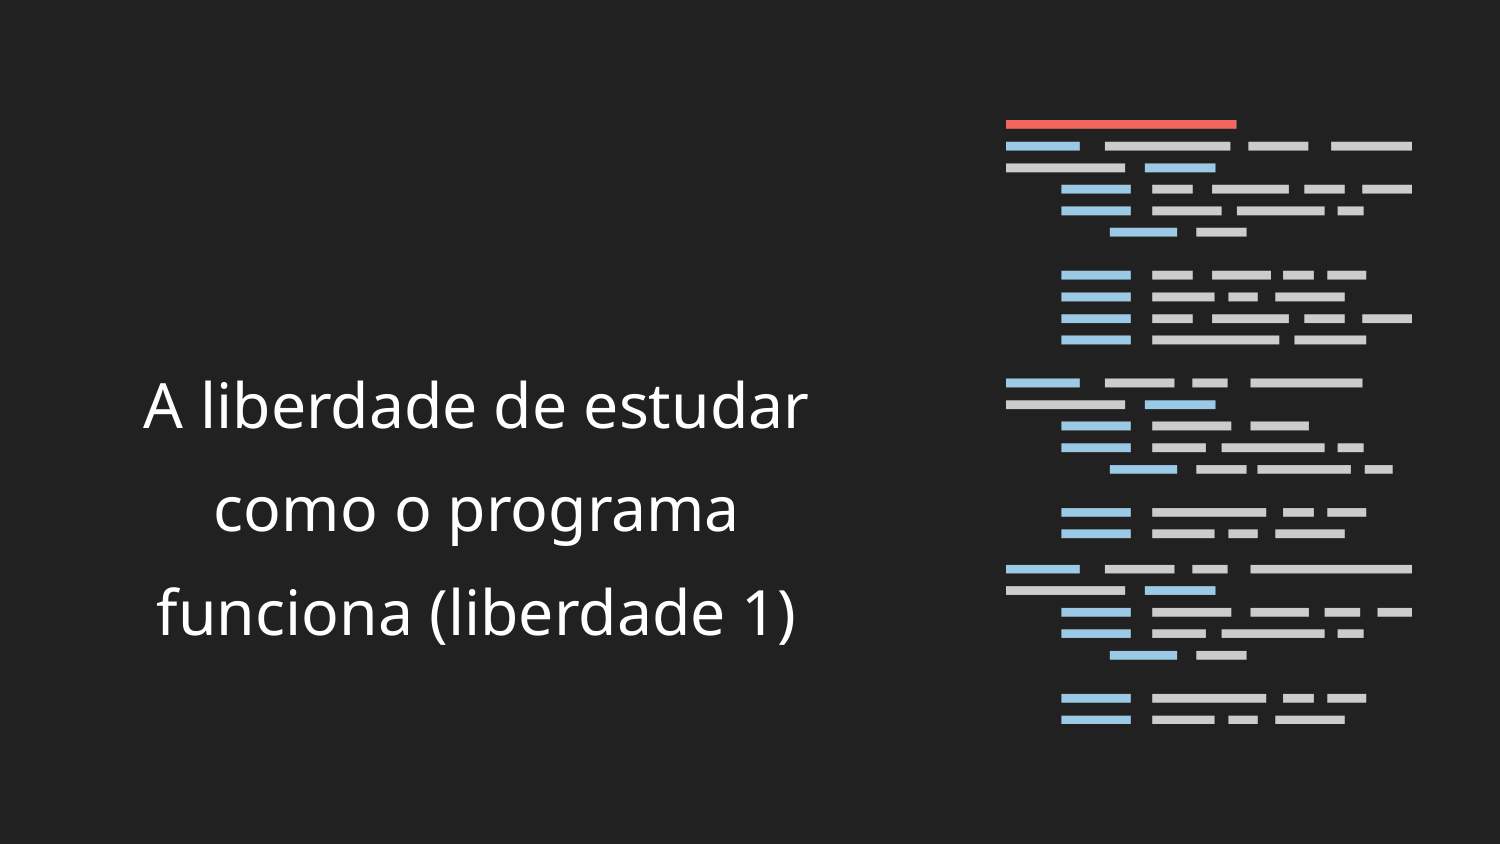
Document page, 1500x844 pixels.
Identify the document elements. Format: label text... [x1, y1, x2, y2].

picture [1006, 120, 1412, 724]
text_box A liberdade de estudar como o programa funciona (liberdade 1) [62, 322, 892, 522]
